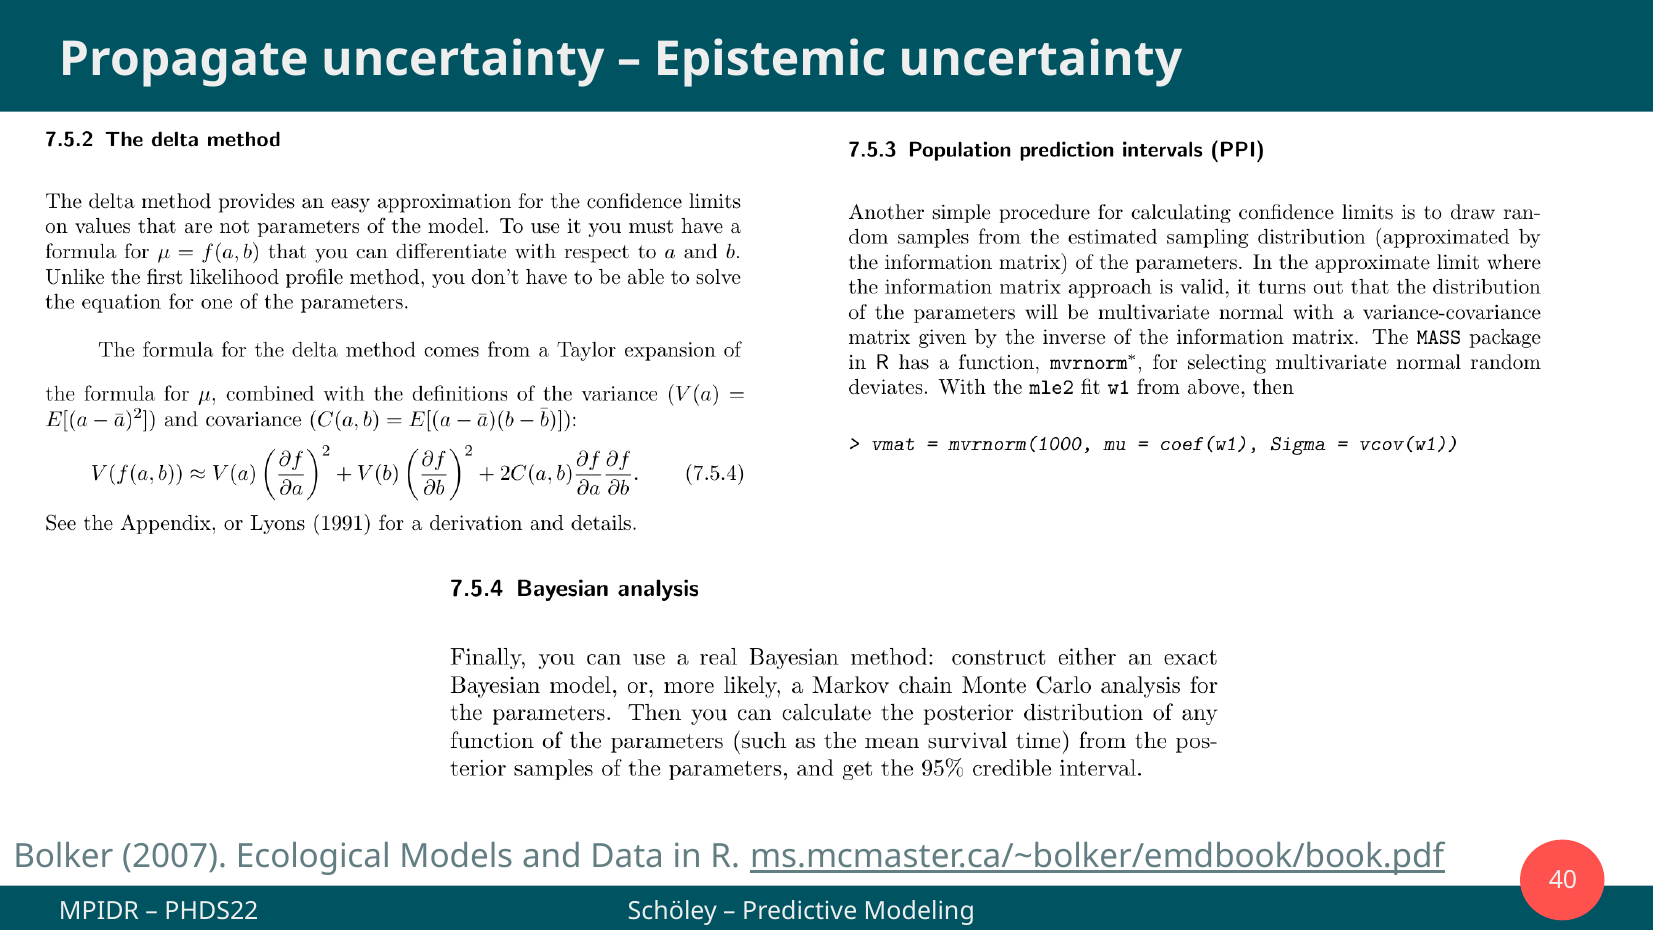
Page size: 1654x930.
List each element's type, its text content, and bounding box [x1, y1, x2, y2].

picture [843, 133, 1551, 468]
text_box Bolker (2007). Ecological Models and Data in R. ms.mcmaster.ca/~bolker/emdbook/book.pdf [0, 825, 1366, 879]
picture [441, 569, 1235, 813]
picture [31, 119, 767, 539]
title Propagate uncertainty – Epistemic uncertainty [58, 0, 1594, 117]
